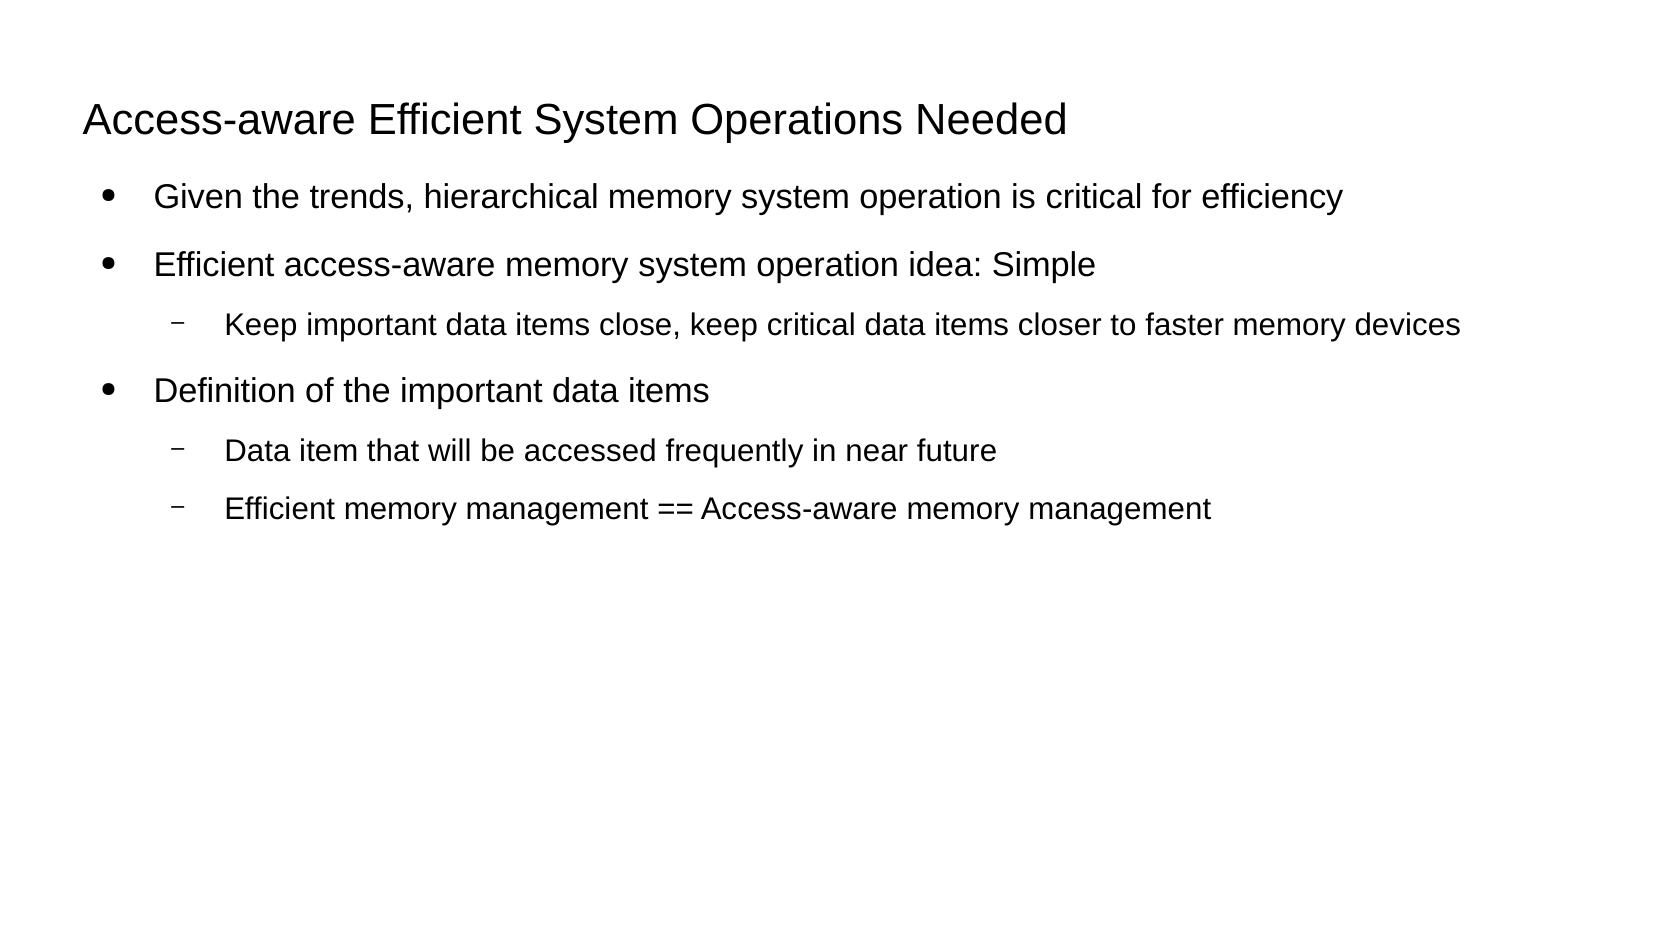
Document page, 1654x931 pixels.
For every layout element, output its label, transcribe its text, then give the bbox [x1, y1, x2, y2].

title Access-aware Efficient System Operations Needed [82, 81, 1571, 157]
list Given the trends, hierarchical memory system operation is critical for efficiency Efficient access-aware memory system operation idea: Simple Keep important data items close, keep critical data items closer to faster memory devices Definition of the important data items Data item that will be accessed frequently in near future Efficient memory management == Access-aware memory management [82, 177, 1571, 833]
